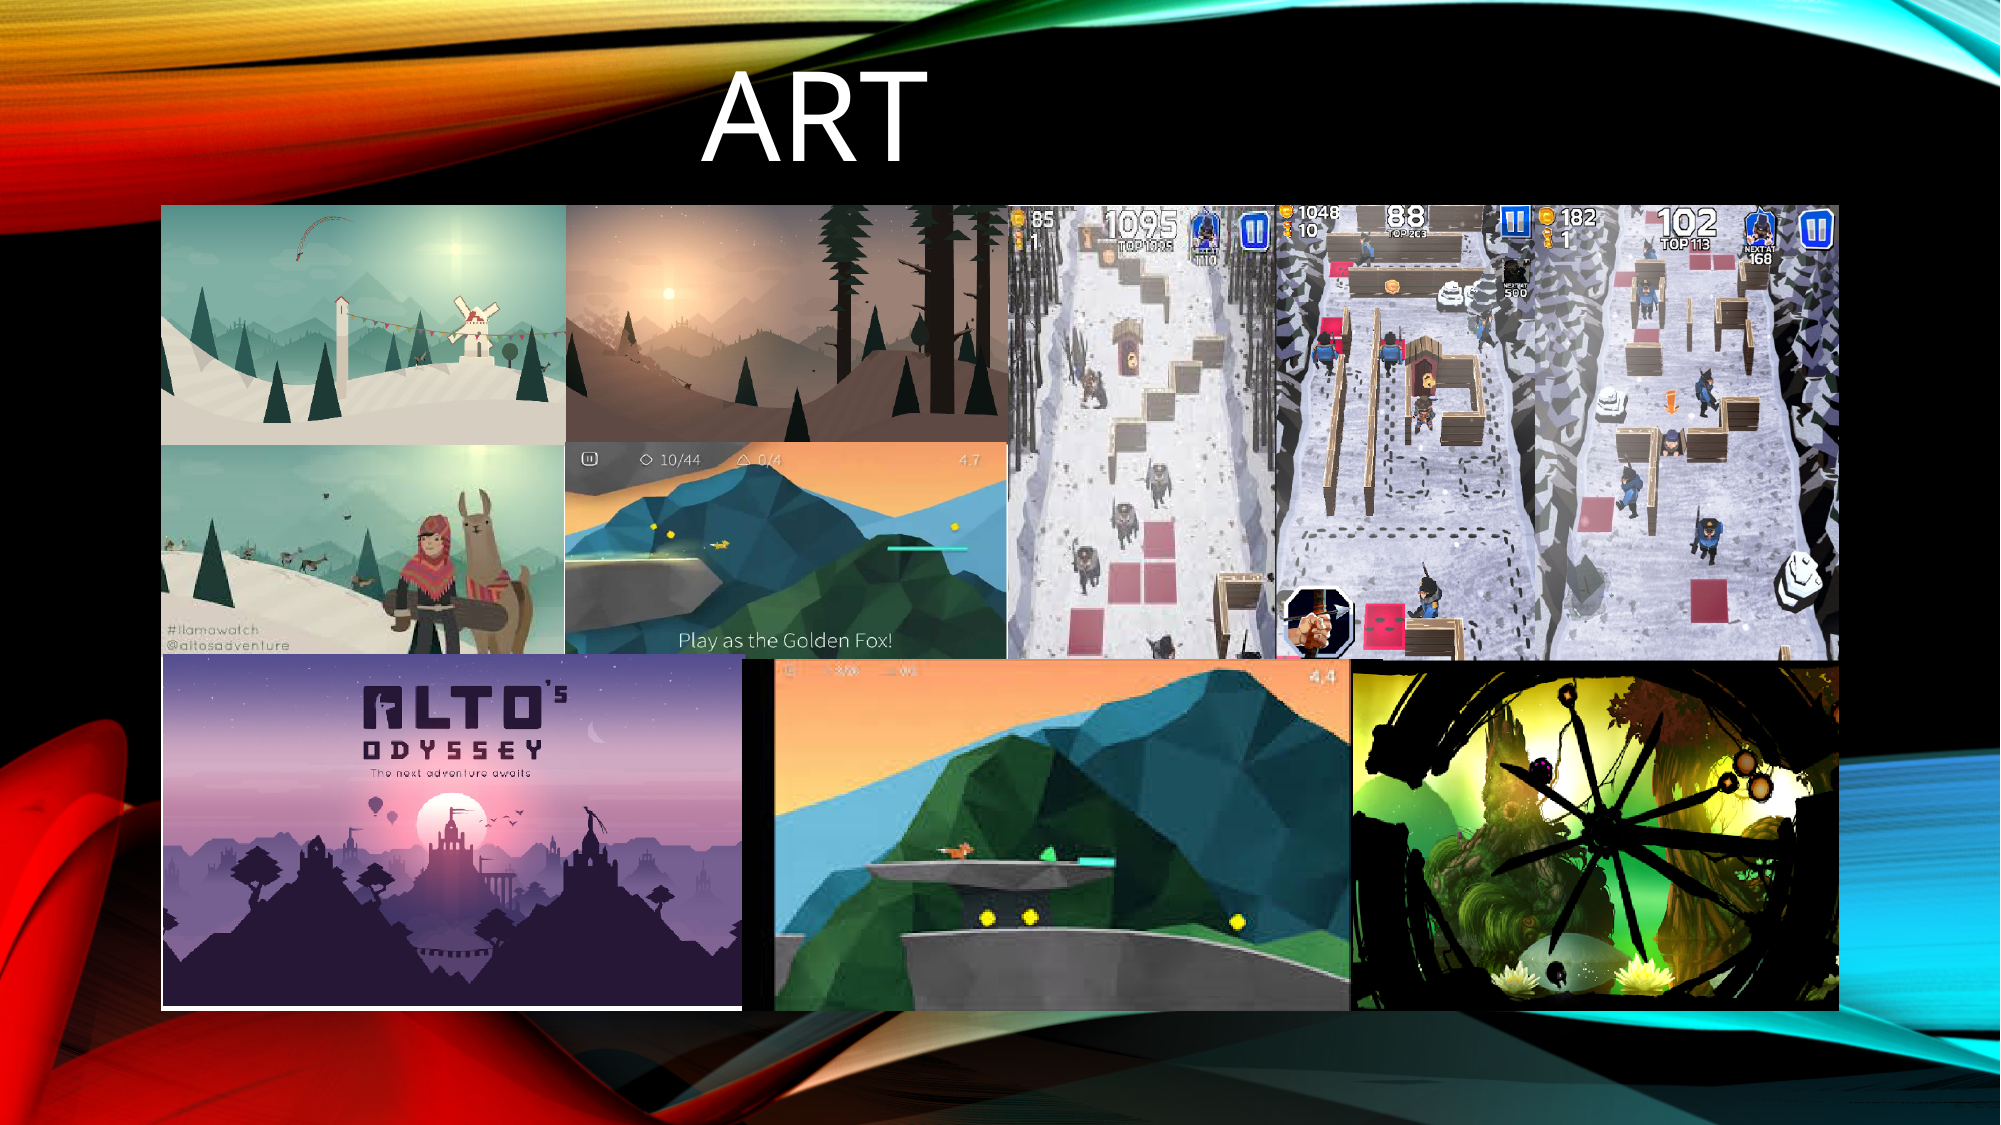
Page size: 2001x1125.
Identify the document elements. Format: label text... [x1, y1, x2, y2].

title Art Style [686, 46, 1314, 189]
picture [161, 205, 1839, 1012]
